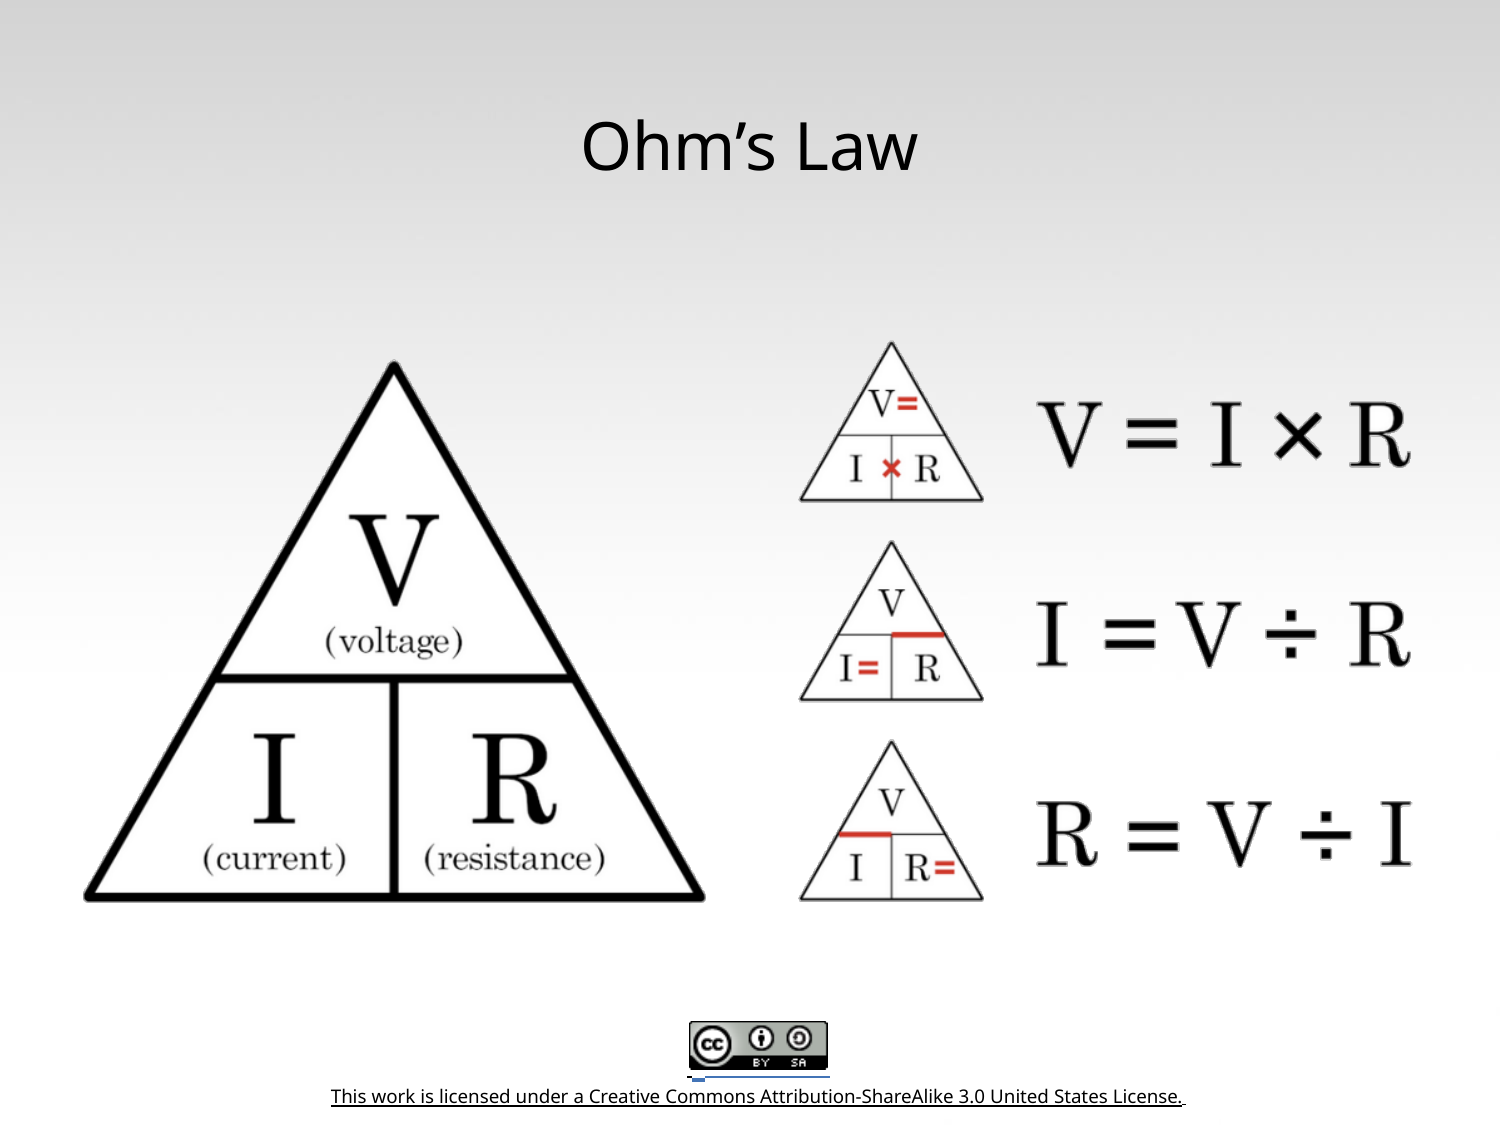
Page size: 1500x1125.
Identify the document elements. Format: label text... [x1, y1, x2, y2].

title Ohm’s Law [112, 50, 1388, 238]
picture [0, 0, 1500, 1125]
